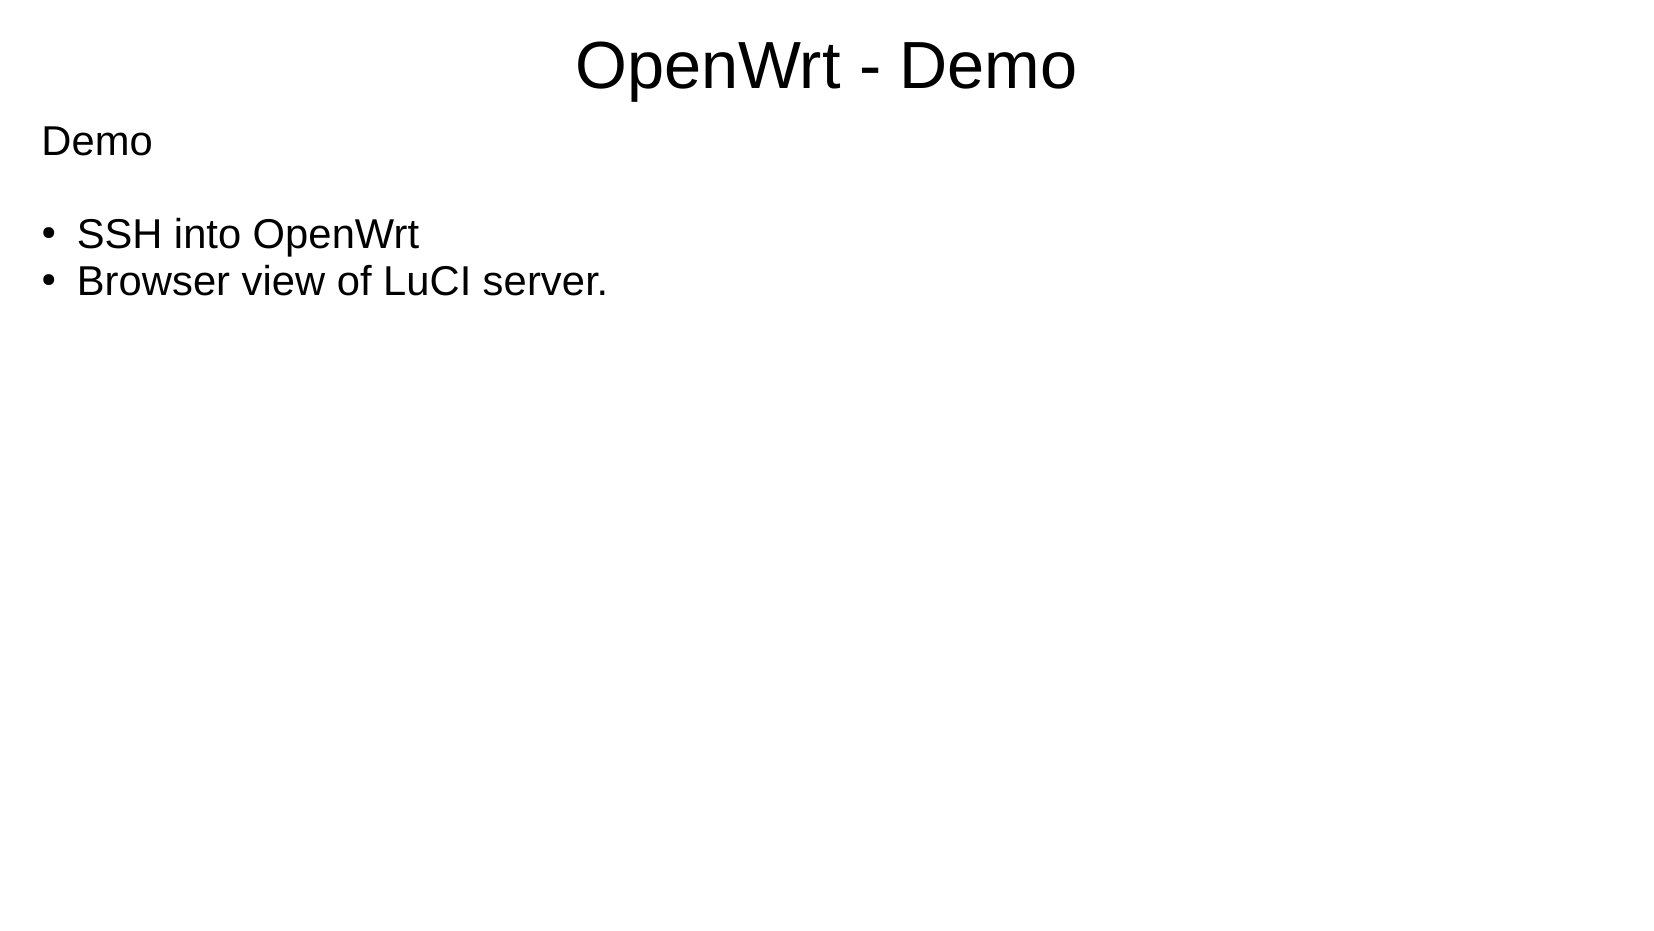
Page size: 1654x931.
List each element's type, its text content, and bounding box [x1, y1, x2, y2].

subtitle Demo SSH into OpenWrt Browser view of LuCI server. [41, 118, 1619, 580]
title OpenWrt - Demo [82, 28, 1571, 104]
